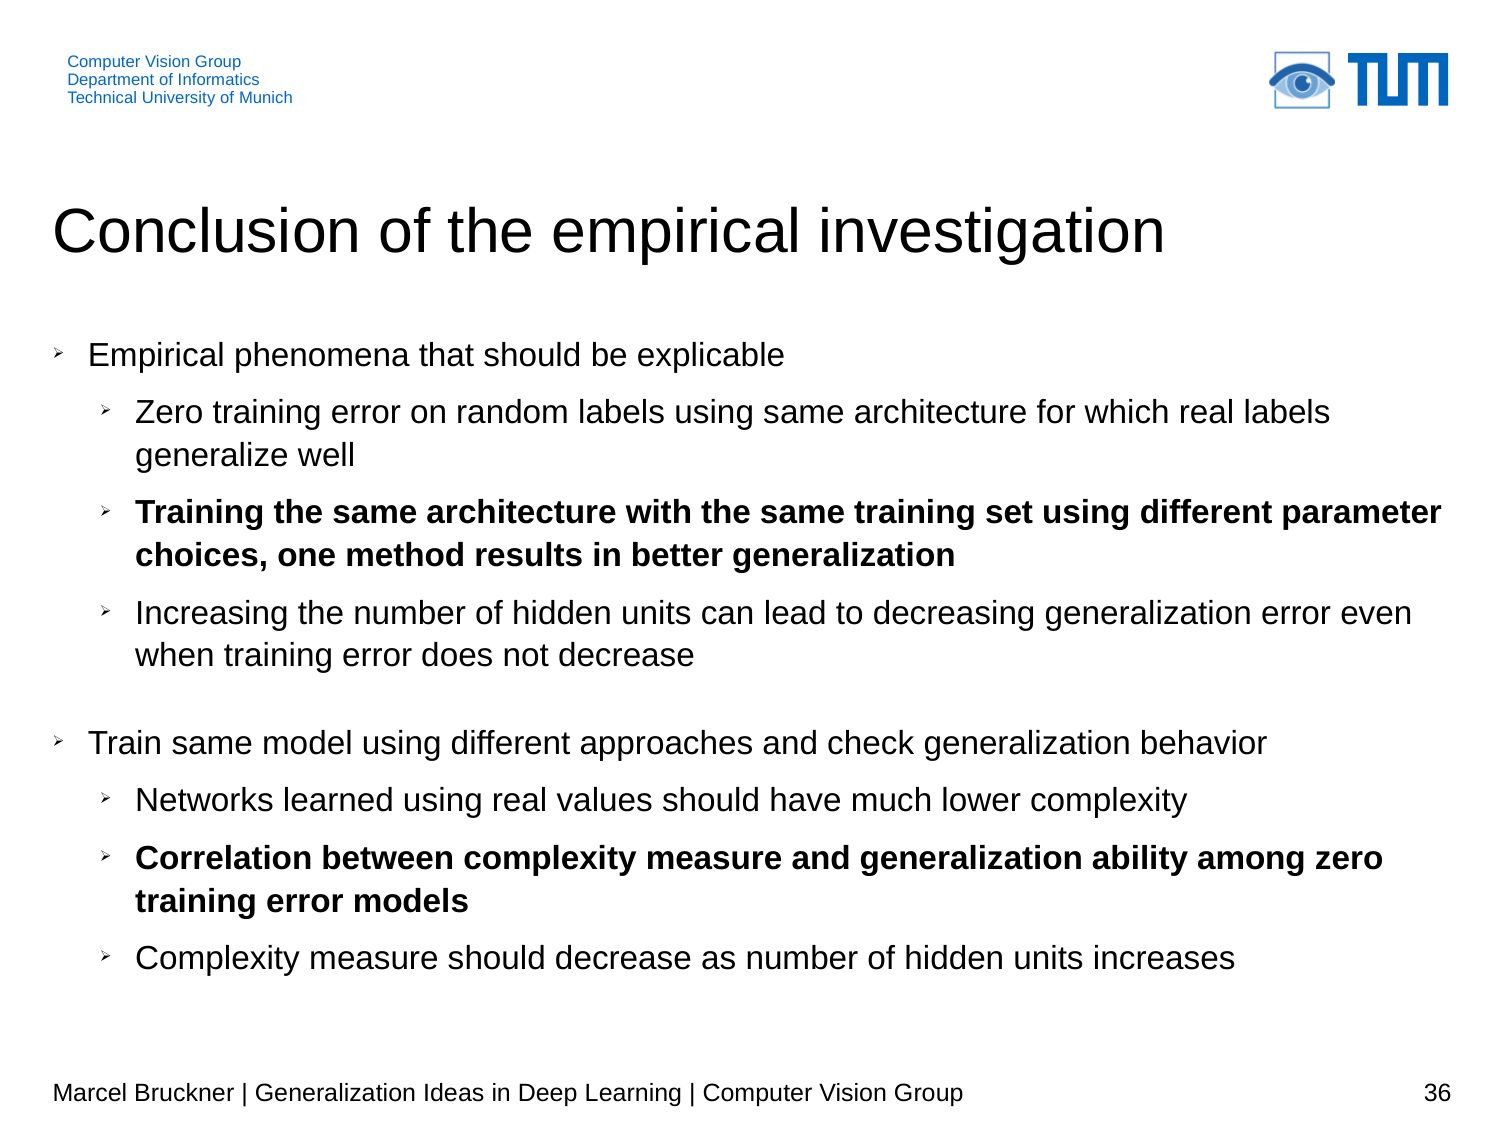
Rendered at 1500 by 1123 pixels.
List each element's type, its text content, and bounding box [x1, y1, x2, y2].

list Empirical phenomena that should be explicable Zero training error on random labels using same architecture for which real labels generalize well Training the same architecture with the same training set using different parameter choices, one method results in better generalization Increasing the number of hidden units can lead to decreasing generalization error even when training error does not decrease Train same model using different approaches and check generalization behavior Networks learned using real values should have much lower complexity Correlation between complexity measure and generalization ability among zero training error models Complexity measure should decrease as number of hidden units increases [52, 330, 1453, 977]
picture [1269, 47, 1335, 113]
title Conclusion of the empirical investigation [52, 195, 1453, 266]
